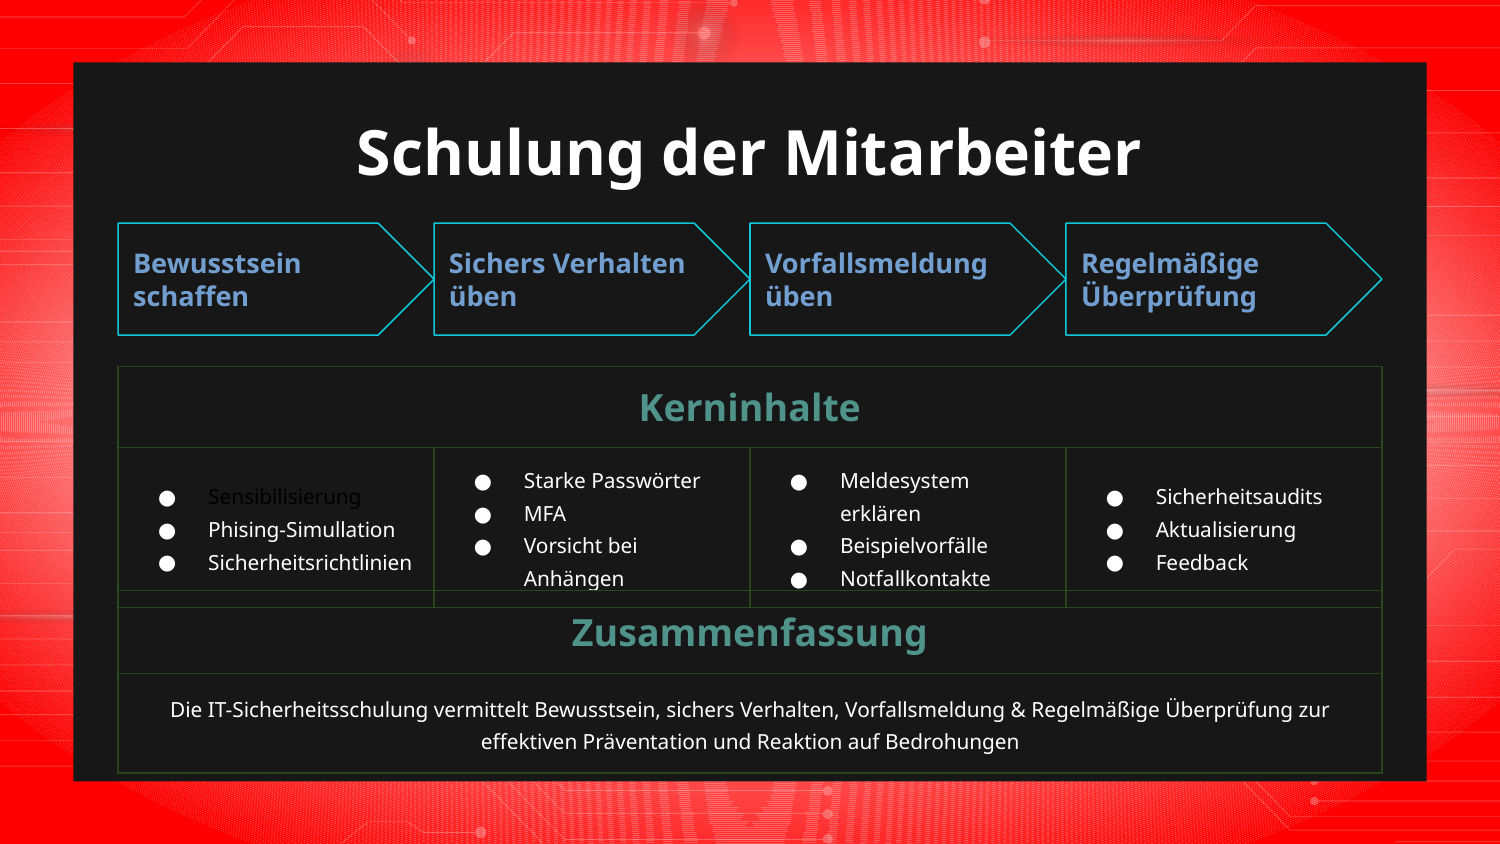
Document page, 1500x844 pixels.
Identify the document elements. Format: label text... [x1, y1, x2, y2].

table_cell Sensibilisierung Phising-Simullation Sicherheitsrichtlinien [119, 448, 433, 590]
table_header Kerninhalte [119, 367, 1381, 447]
text_box Bewusstsein schaffen [118, 223, 434, 336]
table_cell Starke Passwörter MFA Vorsicht bei Anhängen [435, 448, 749, 590]
table_cell Sicherheitsaudits Aktualisierung Feedback [1067, 448, 1381, 590]
table_header Zusammenfassung [119, 591, 1381, 673]
text_box Vorfallsmeldung üben [750, 223, 1065, 336]
table_cell Meldesystem erklären Beispielvorfälle Notfallkontakte [751, 448, 1065, 590]
table_cell Die IT-Sicherheitsschulung vermittelt Bewusstsein, sichers Verhalten, Vorfallsmeldung & Regelmäßige Überprüfung zur effektiven Präventation und Reaktion auf Bedrohungen [119, 674, 1381, 772]
title Schulung der Mitarbeiter [118, 98, 1382, 192]
text_box Regelmäßige Überprüfung [1065, 223, 1382, 336]
text_box Sichers Verhalten üben [434, 223, 750, 336]
